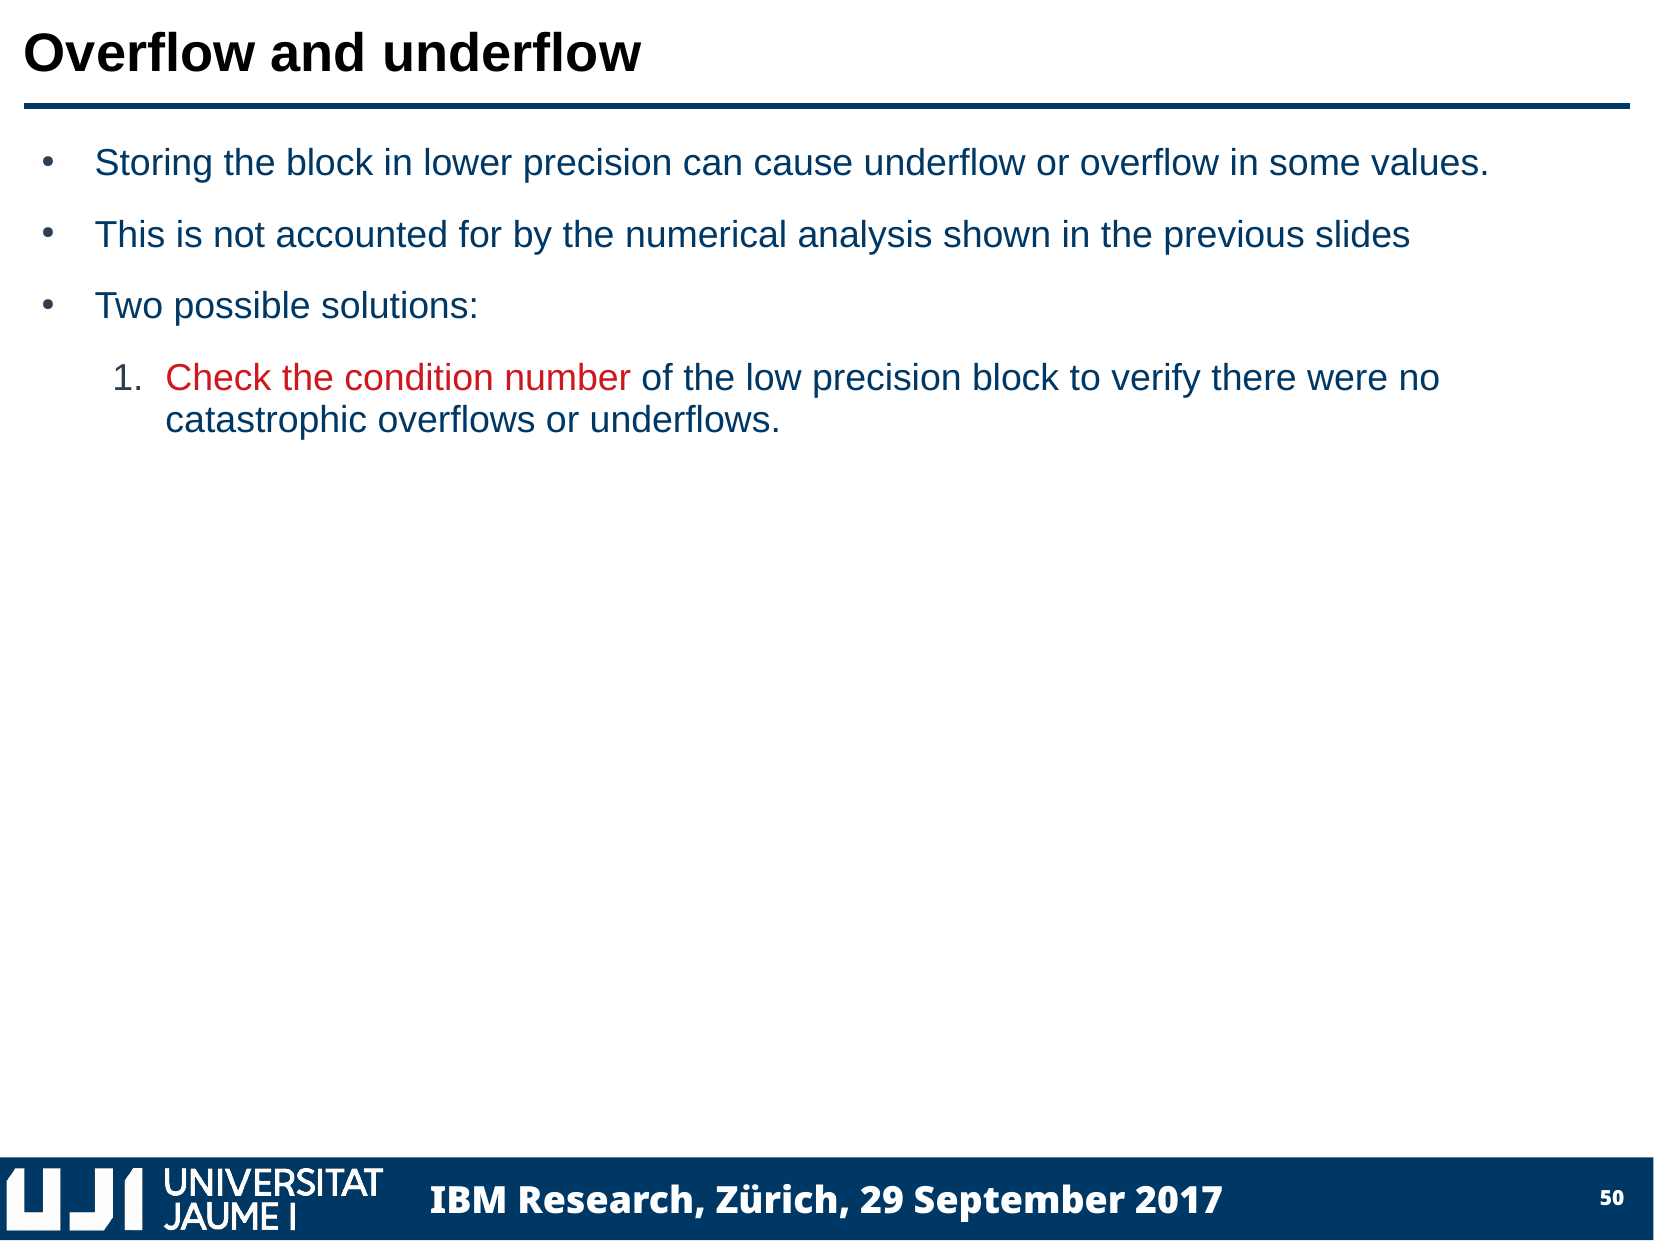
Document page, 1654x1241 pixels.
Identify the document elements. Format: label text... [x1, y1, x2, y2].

picture [0, 1158, 390, 1241]
list Storing the block in lower precision can cause underflow or overflow in some values. This is not accounted for by the numerical analysis shown in the previous slides Two possible solutions: Check the condition number of the low precision block to verify there were no catastrophic overflows or underflows. [23, 141, 1630, 1134]
title Overflow and underflow [23, 0, 1630, 107]
